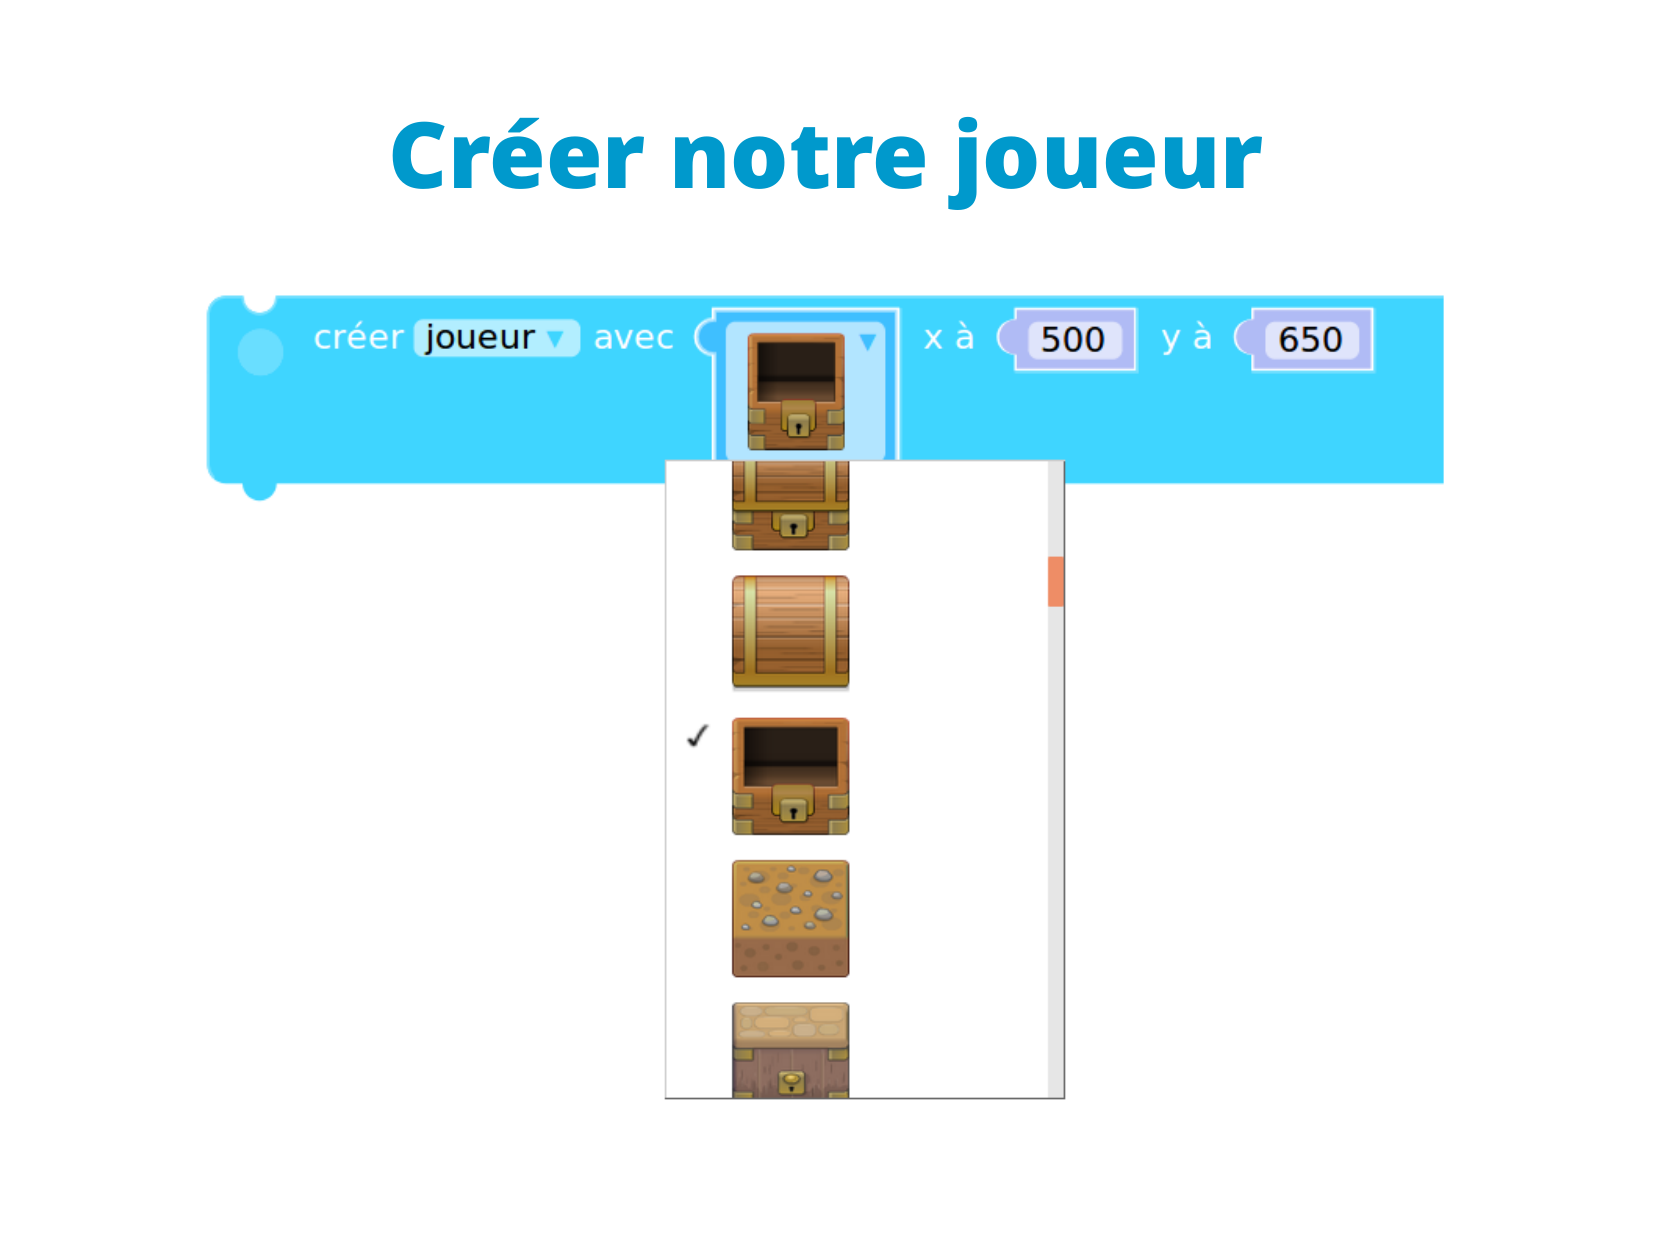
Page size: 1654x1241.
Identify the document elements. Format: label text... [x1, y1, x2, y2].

picture [185, 277, 1469, 1134]
title Créer notre joueur [82, 49, 1571, 257]
